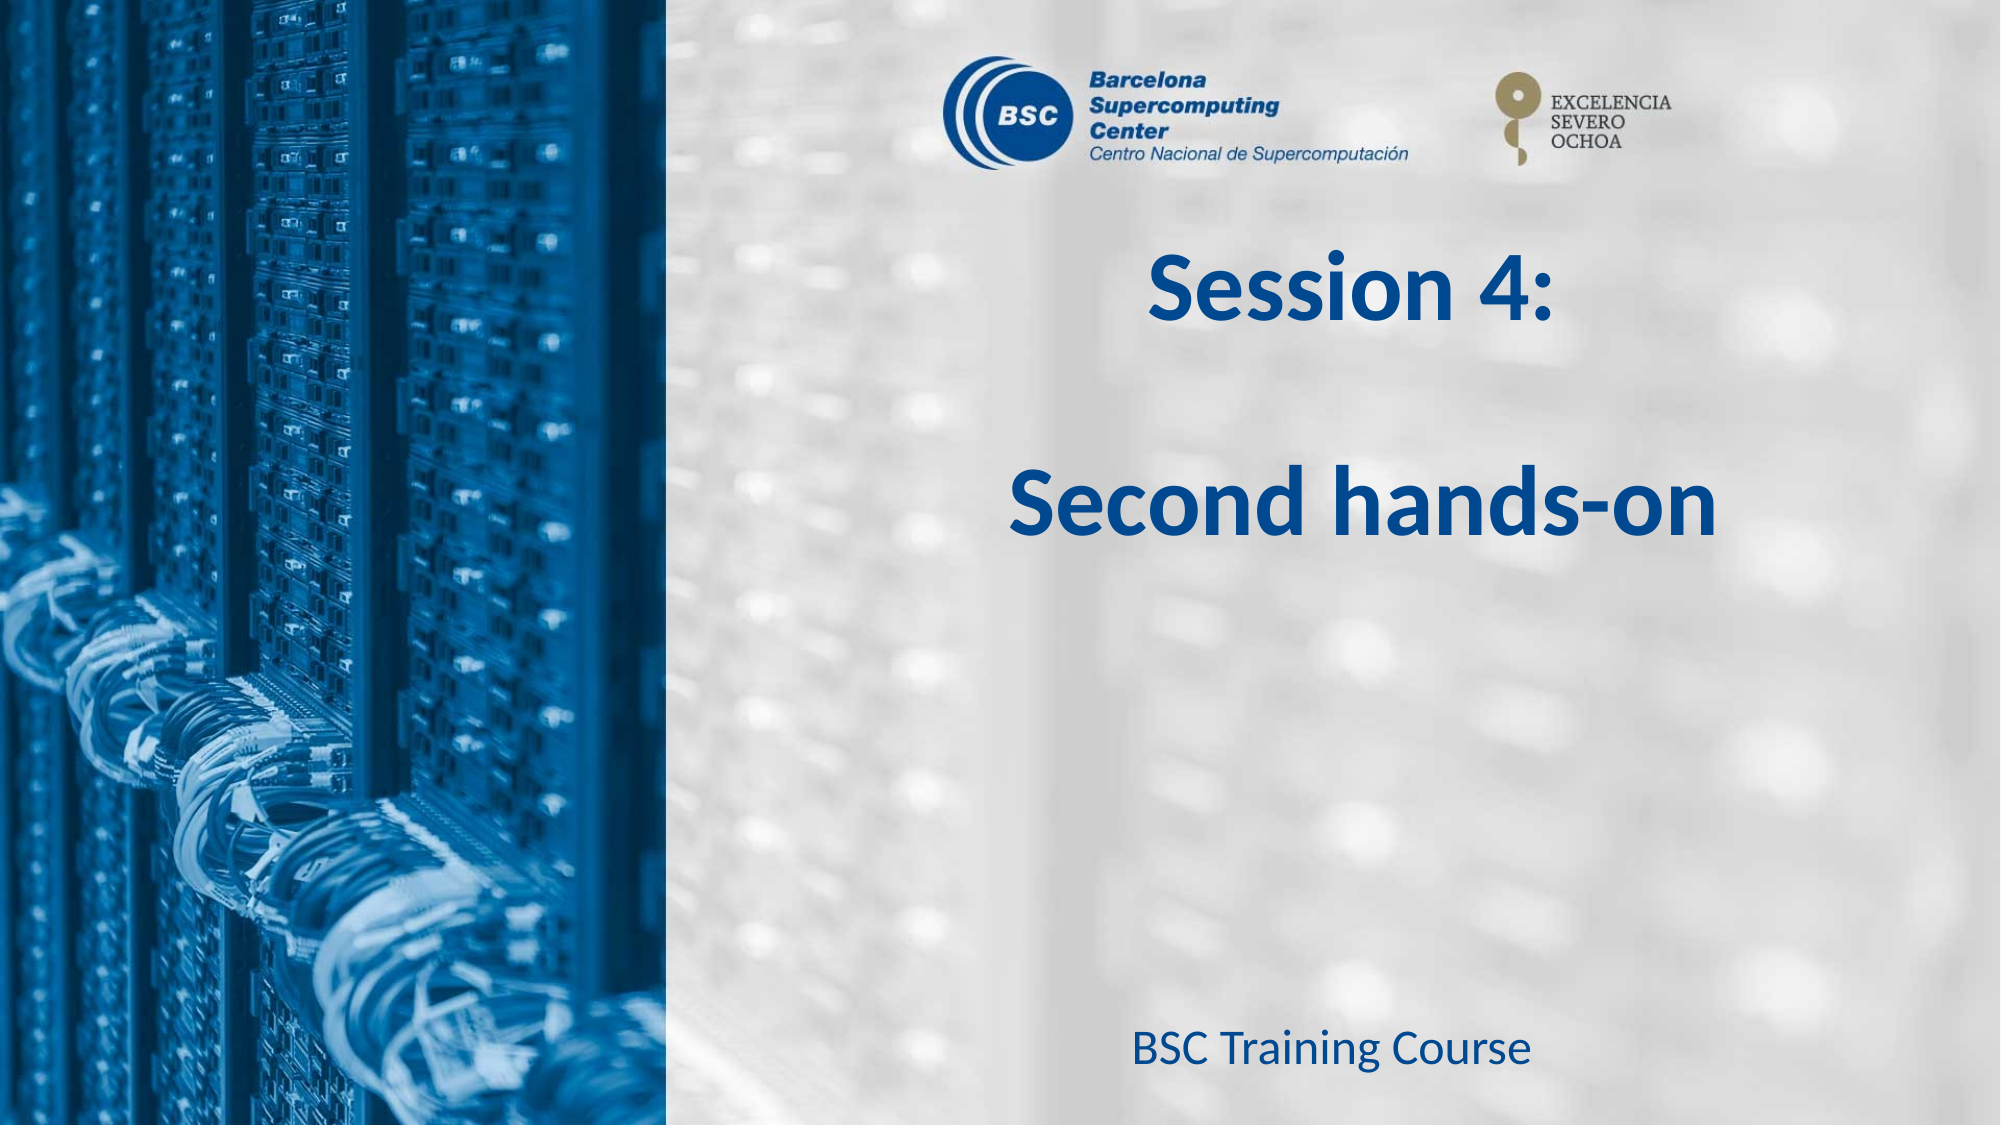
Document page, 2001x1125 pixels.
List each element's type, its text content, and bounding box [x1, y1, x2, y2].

picture [0, 0, 2001, 1125]
title Session 4: Second hands-on [814, 226, 1914, 719]
list BSC Training Course [664, 1008, 2000, 1089]
